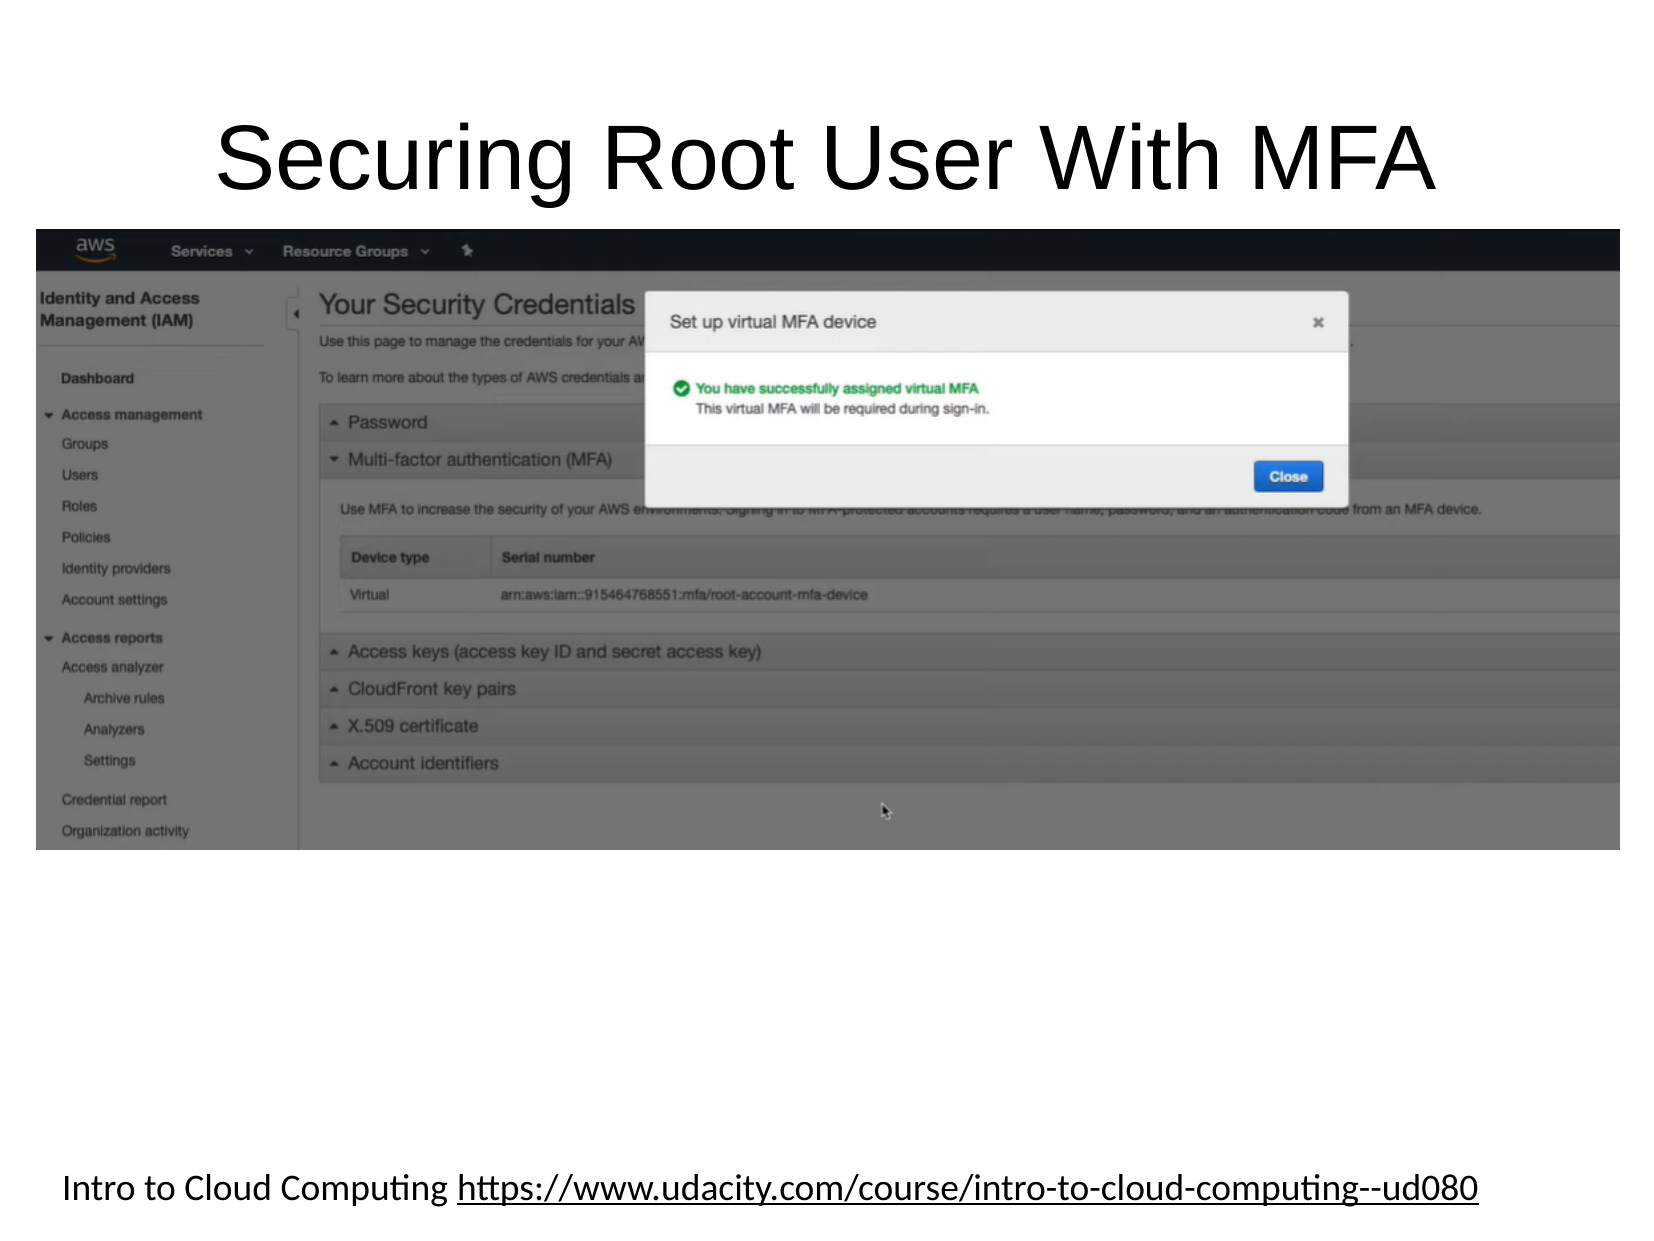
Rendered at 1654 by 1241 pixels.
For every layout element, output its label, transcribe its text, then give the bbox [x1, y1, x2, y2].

title Securing Root User With MFA [82, 49, 1571, 229]
picture [36, 229, 1620, 850]
text_box Intro to Cloud Computing https://www.udacity.com/course/intro-to-cloud-computing--ud080 [47, 1164, 1620, 1241]
